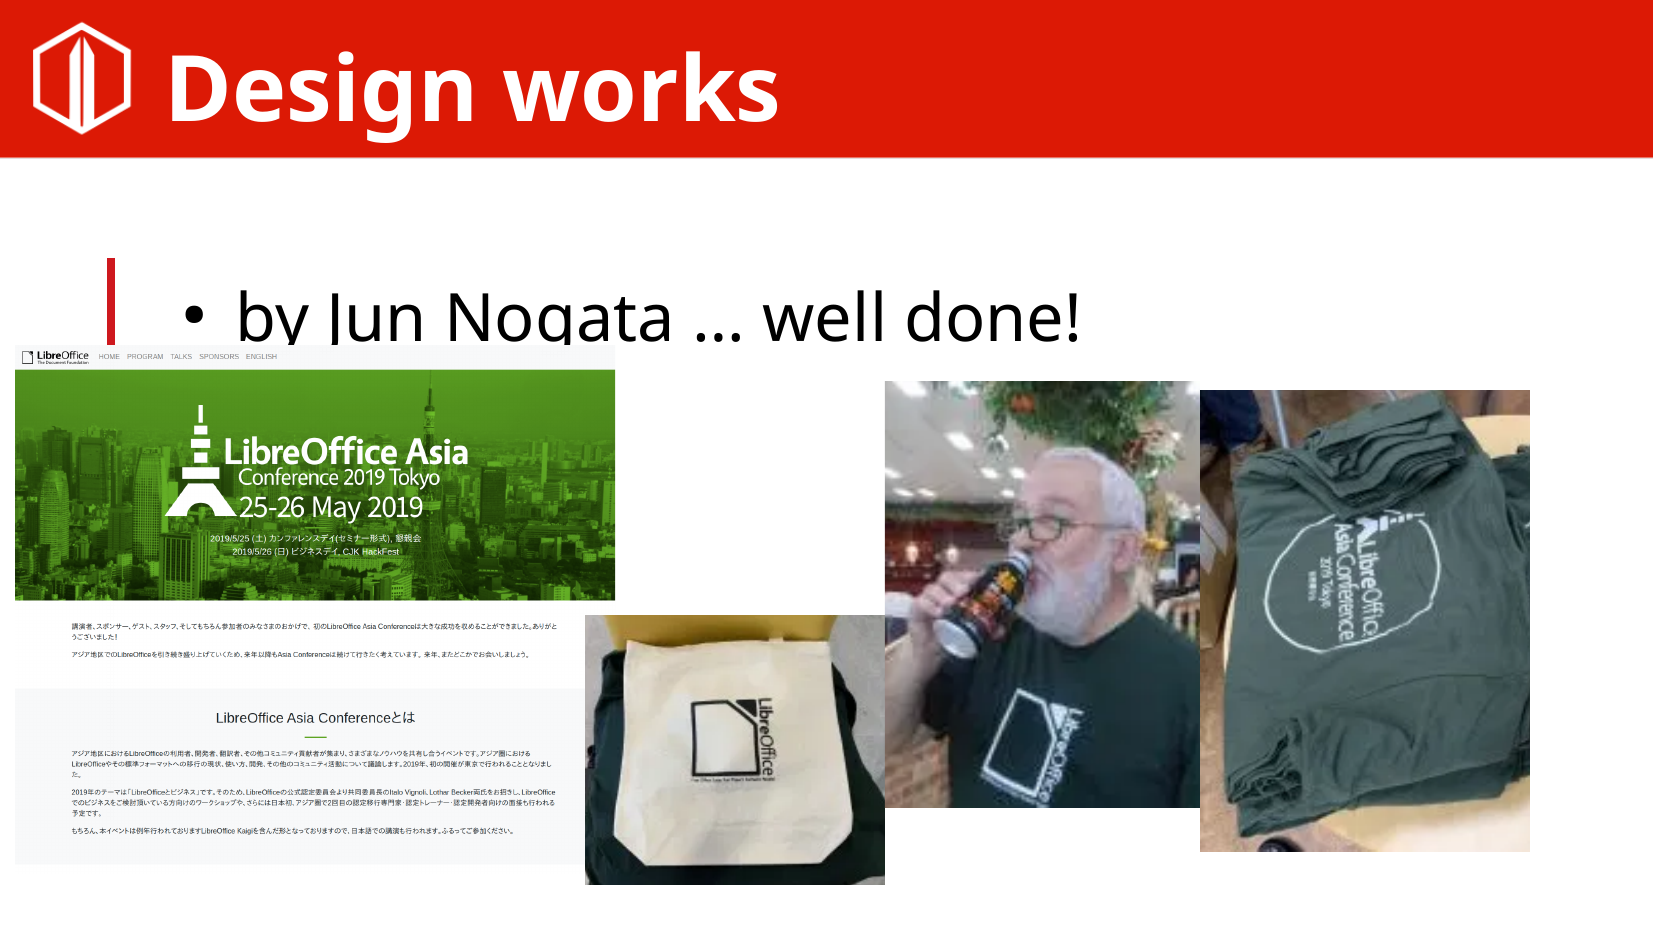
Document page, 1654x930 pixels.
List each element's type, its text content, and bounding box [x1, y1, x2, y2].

picture [0, 0, 1653, 930]
list by Jun Nogata … well done! [164, 270, 1571, 810]
title Design works [164, 30, 1571, 142]
